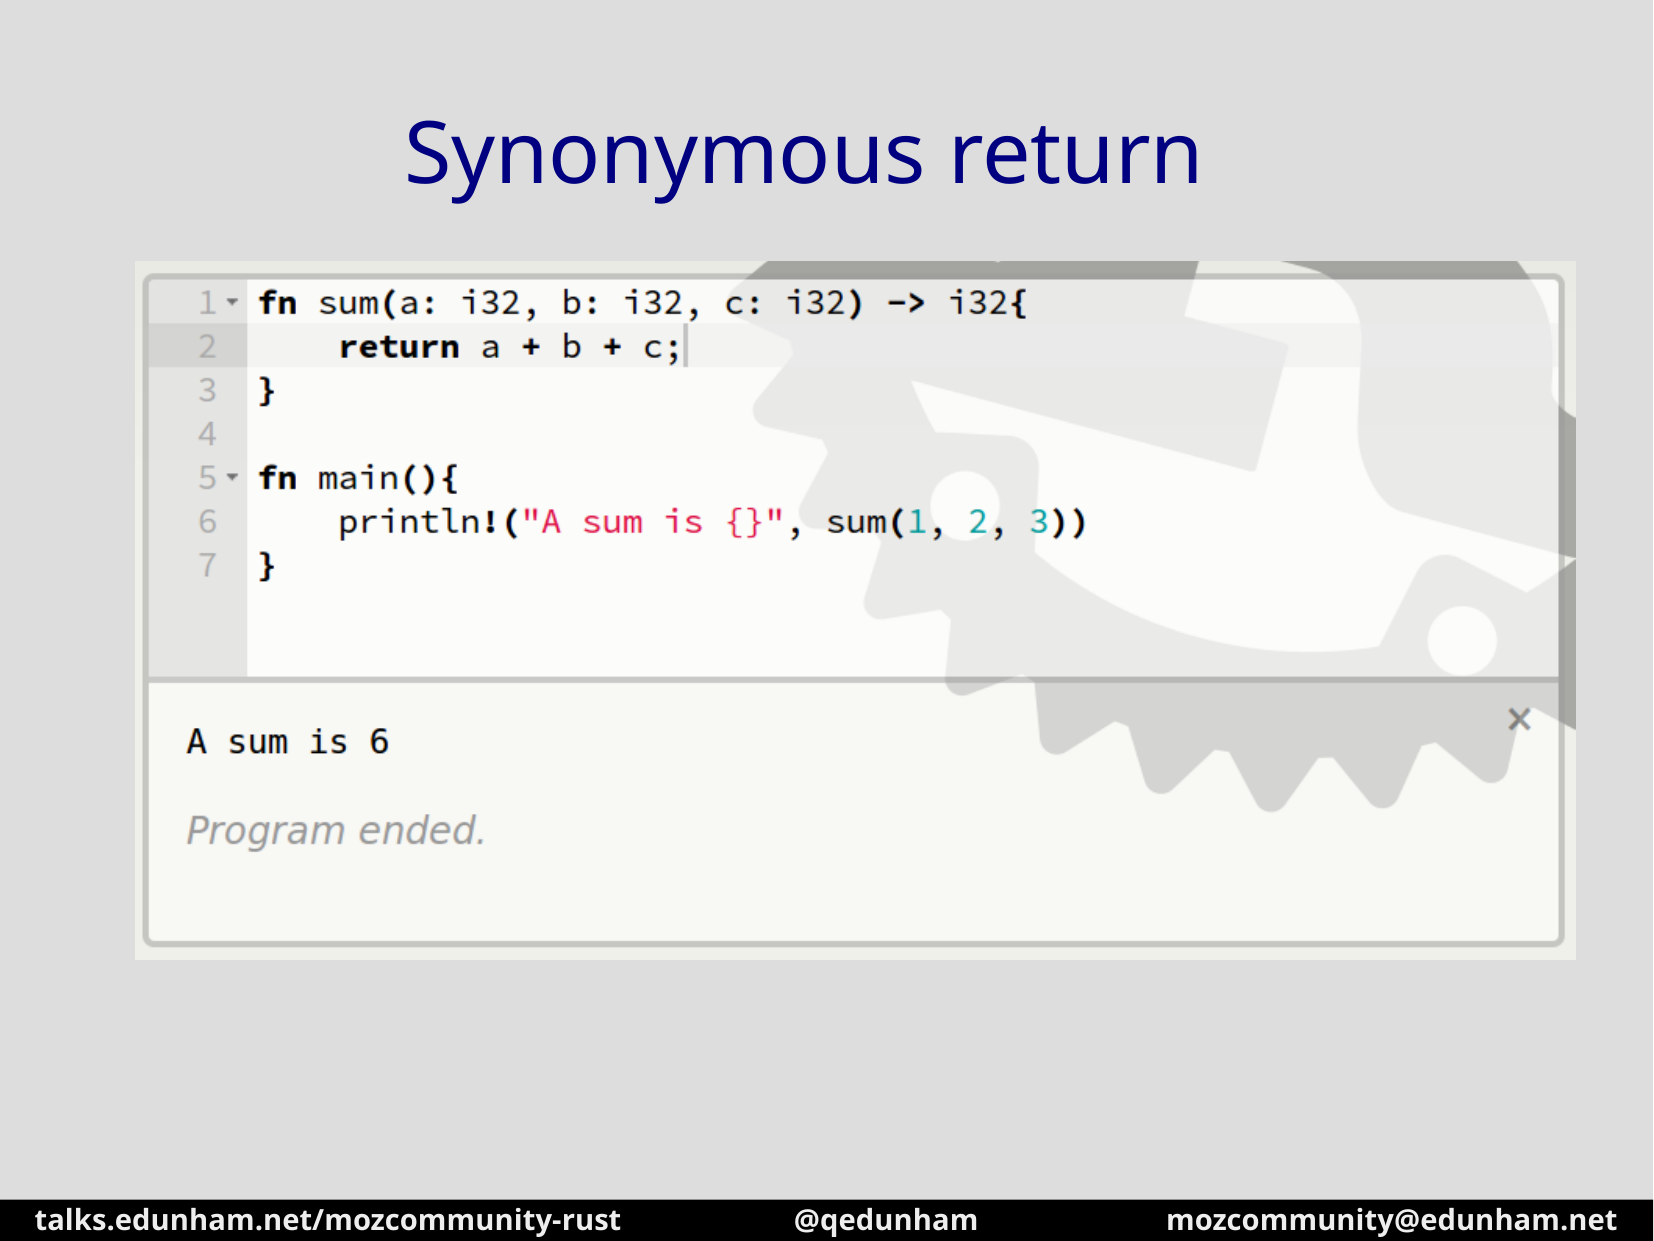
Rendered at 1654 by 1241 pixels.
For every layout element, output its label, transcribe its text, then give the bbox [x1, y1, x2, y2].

picture [135, 261, 1576, 961]
title Synonymous return [15, 47, 1594, 253]
